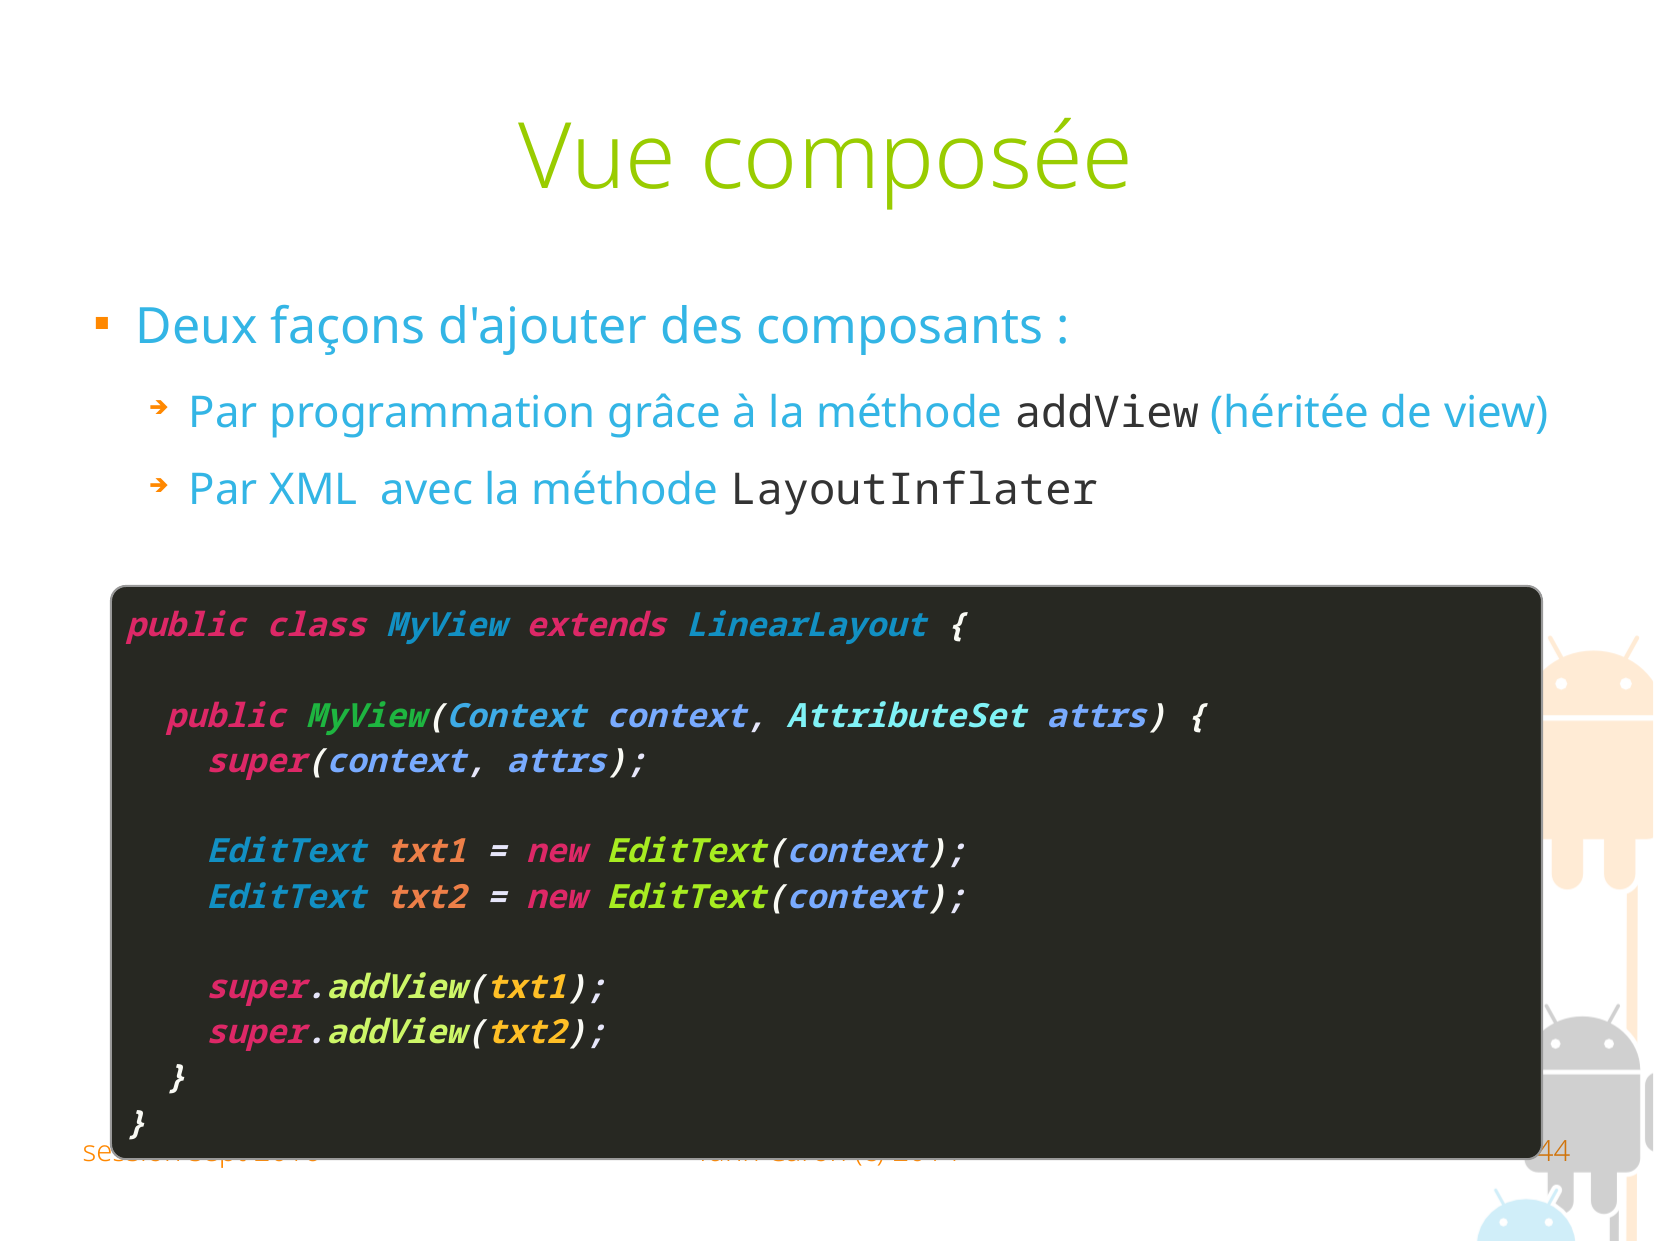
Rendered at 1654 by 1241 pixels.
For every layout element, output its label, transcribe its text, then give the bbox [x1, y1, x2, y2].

text_box public class MyView extends LinearLayout { public MyView(Context context, AttributeSet attrs) { super(context, attrs); EditText txt1 = new EditText(context); EditText txt2 = new EditText(context); super.addView(txt1); super.addView(txt2); } } [110, 585, 1542, 1085]
list Deux façons d'ajouter des composants : Par programmation grâce à la méthode addView (héritée de view) Par XML avec la méthode LayoutInflater [82, 290, 1571, 571]
picture [240, 423, 1654, 1241]
title Vue composée [82, 49, 1571, 257]
